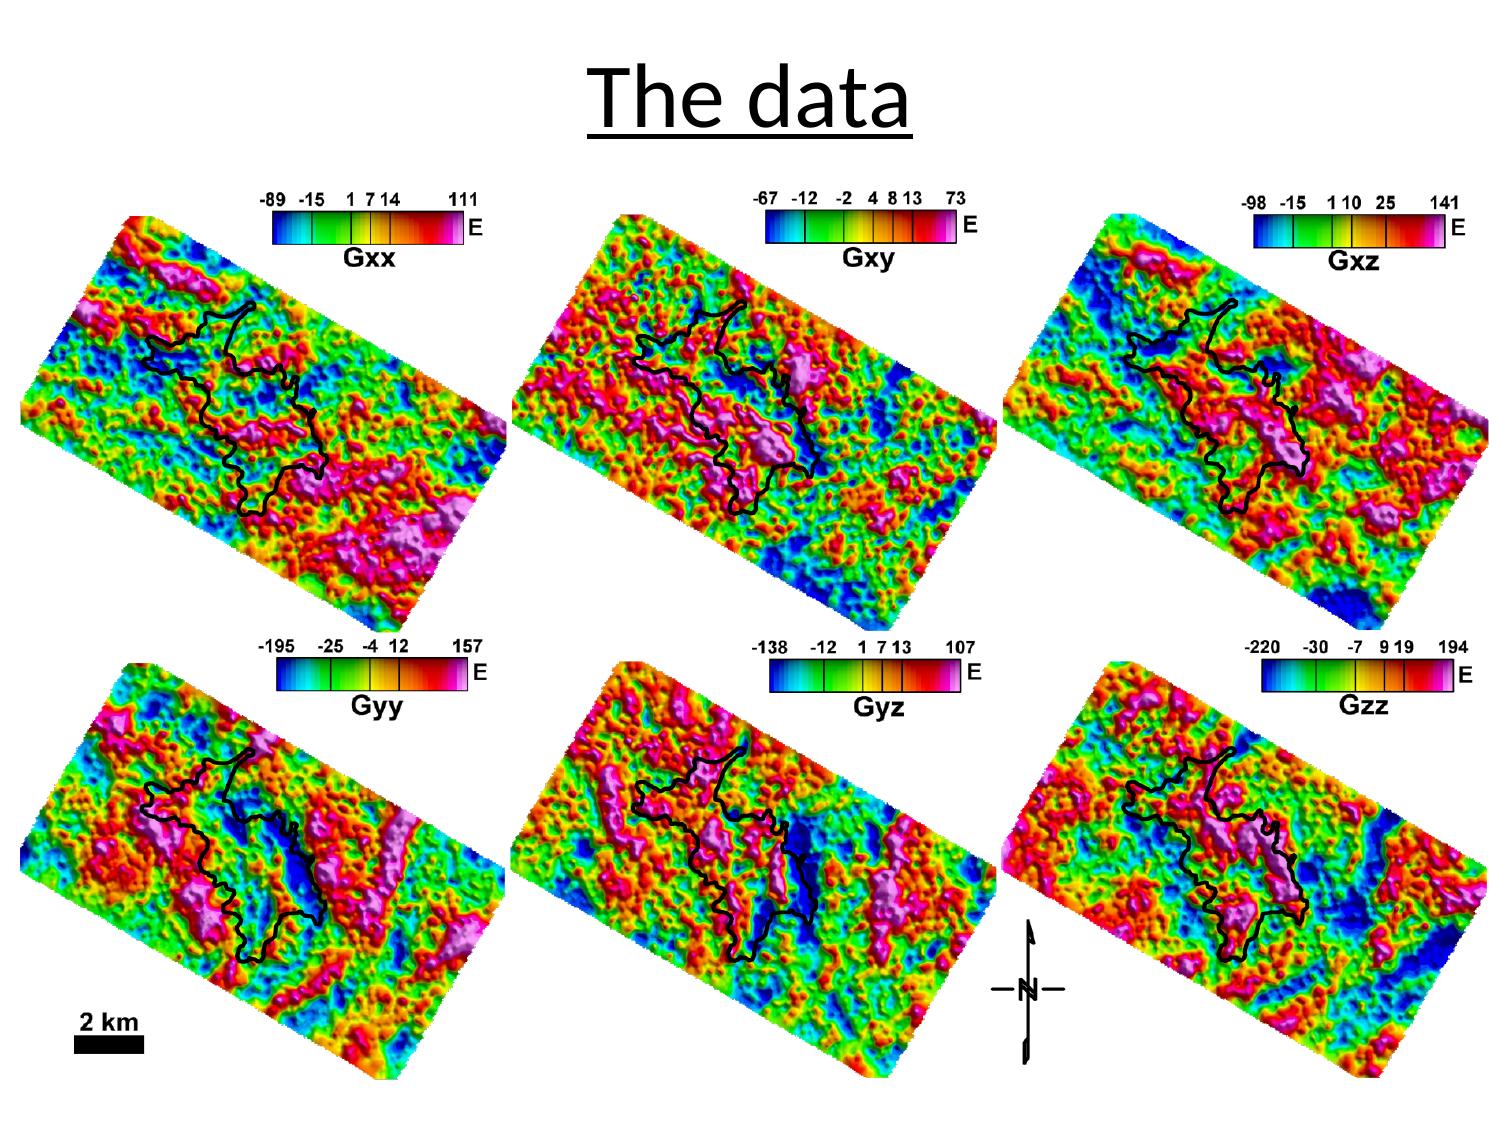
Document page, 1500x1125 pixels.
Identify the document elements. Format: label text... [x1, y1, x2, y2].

title The data [525, 0, 976, 177]
picture [2, 177, 1500, 1102]
